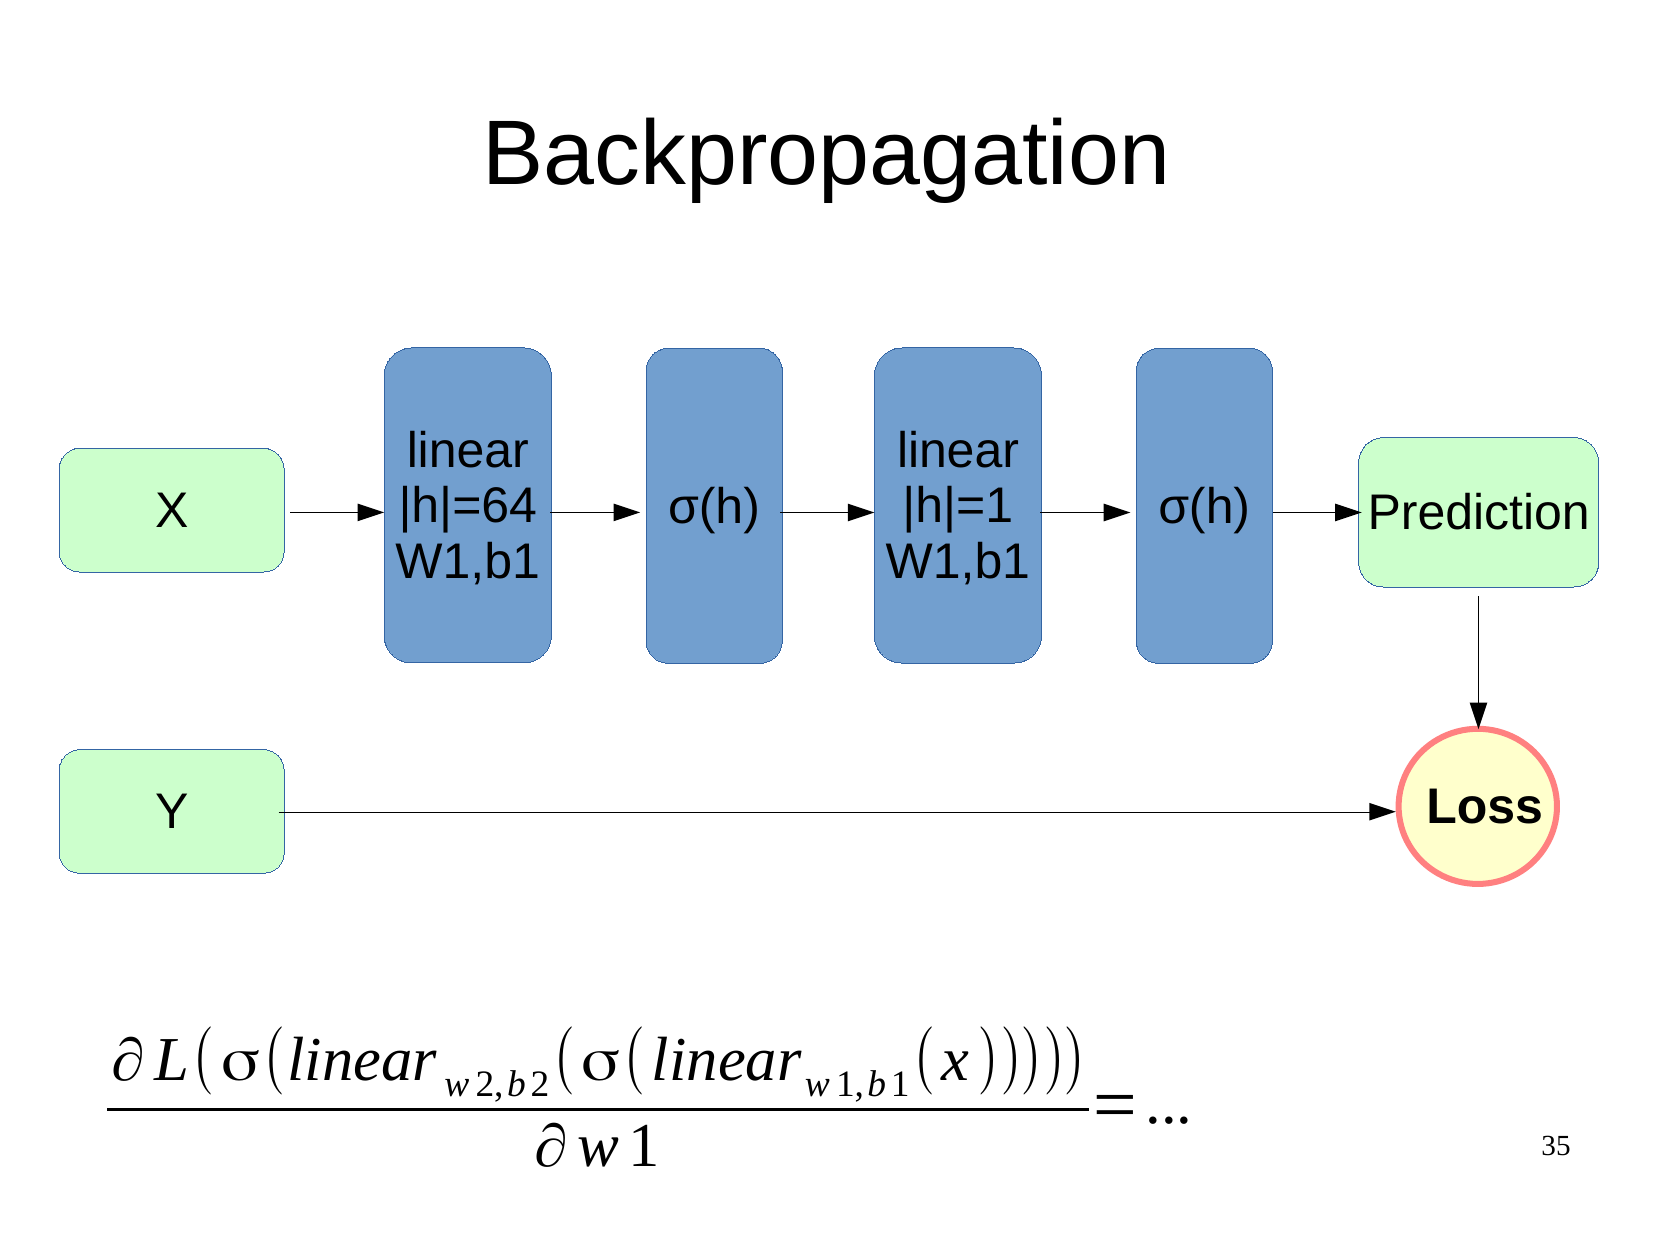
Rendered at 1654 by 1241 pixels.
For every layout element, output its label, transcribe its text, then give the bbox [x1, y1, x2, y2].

text_box Loss [1398, 728, 1557, 884]
text_box Prediction [1358, 437, 1599, 588]
text_box σ(h) [1136, 348, 1273, 664]
title Backpropagation [82, 49, 1571, 257]
text_box linear |h|=64 W1,b1 [384, 347, 552, 663]
text_box linear |h|=1 W1,b1 [874, 347, 1042, 664]
text_box σ(h) [646, 348, 783, 664]
chart [87, 1021, 1206, 1182]
text_box Y [59, 749, 285, 874]
text_box X [59, 448, 285, 573]
